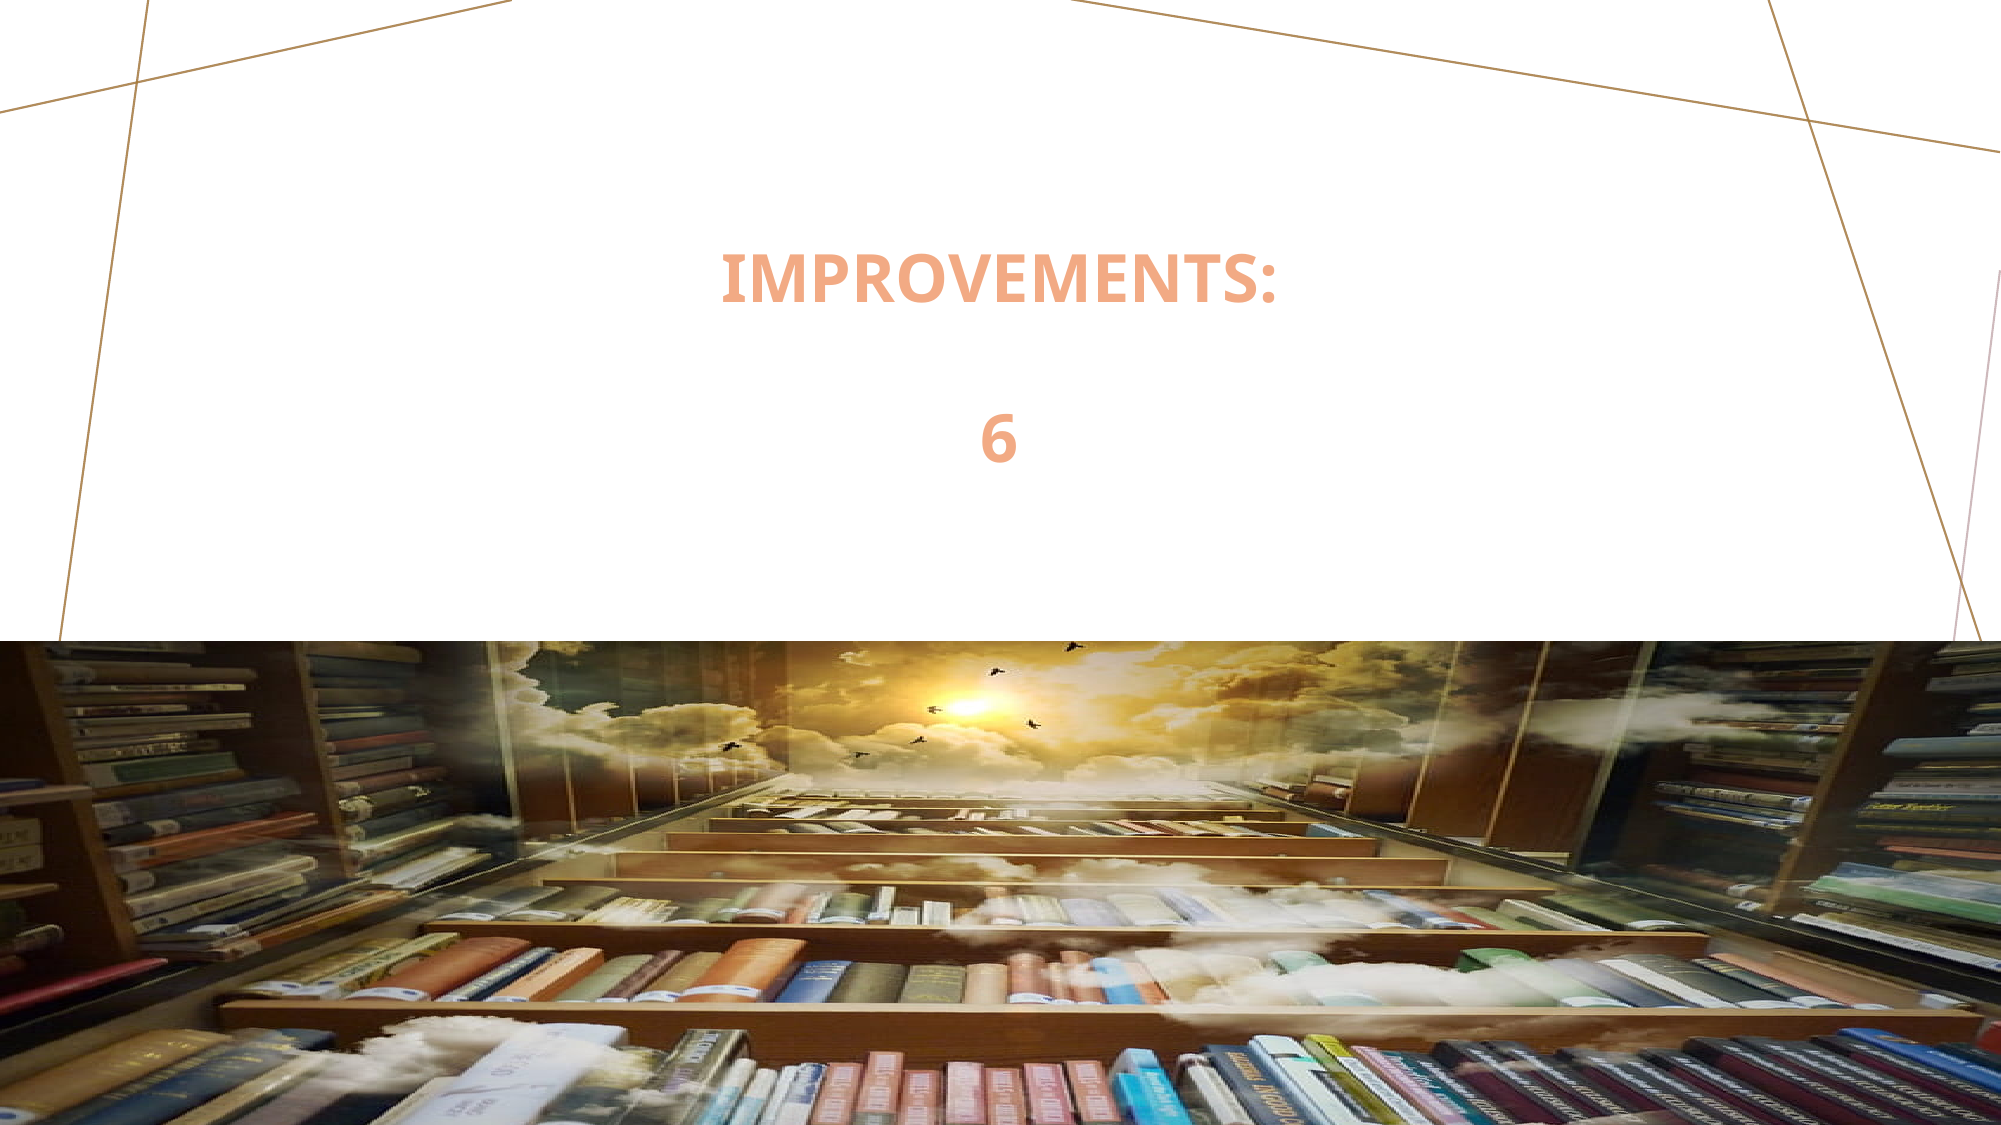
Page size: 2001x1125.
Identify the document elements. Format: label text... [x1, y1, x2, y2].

picture [0, 641, 2000, 1125]
title Improvements: 6 [249, 73, 1750, 484]
